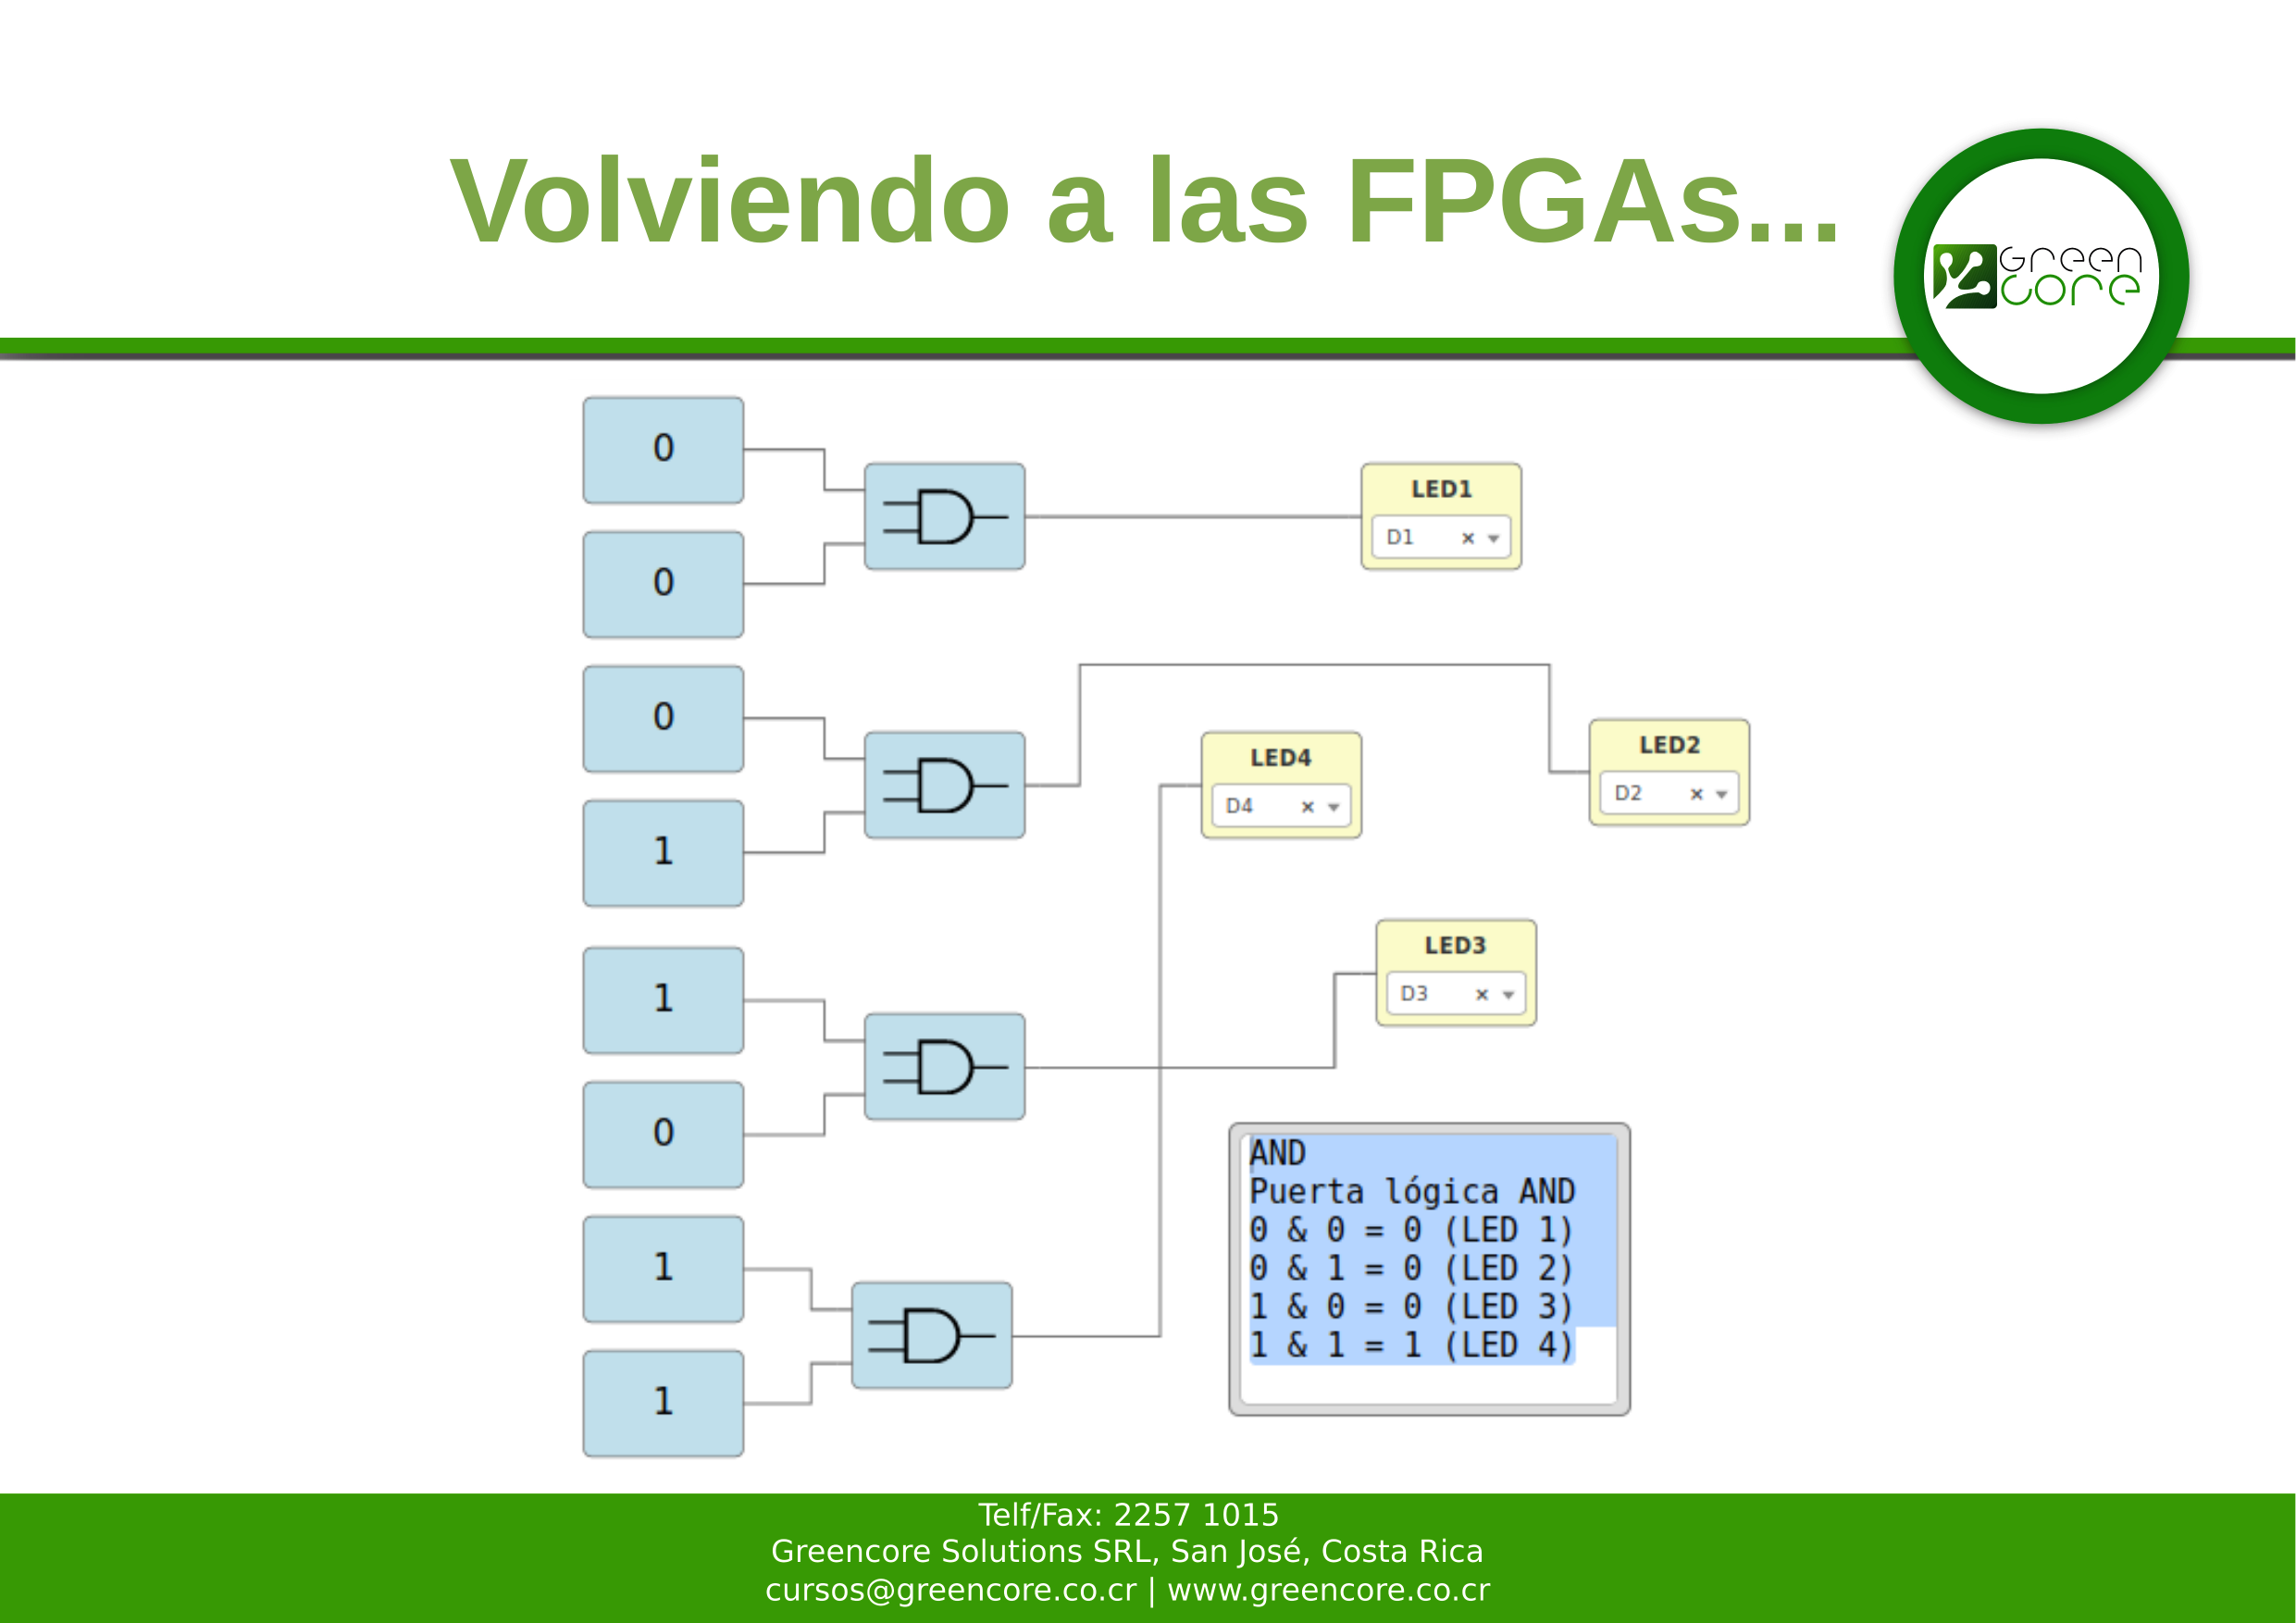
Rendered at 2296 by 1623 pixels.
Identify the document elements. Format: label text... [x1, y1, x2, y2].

title Volviendo a las FPGAs... [115, 64, 2181, 336]
picture [0, 0, 2296, 1623]
